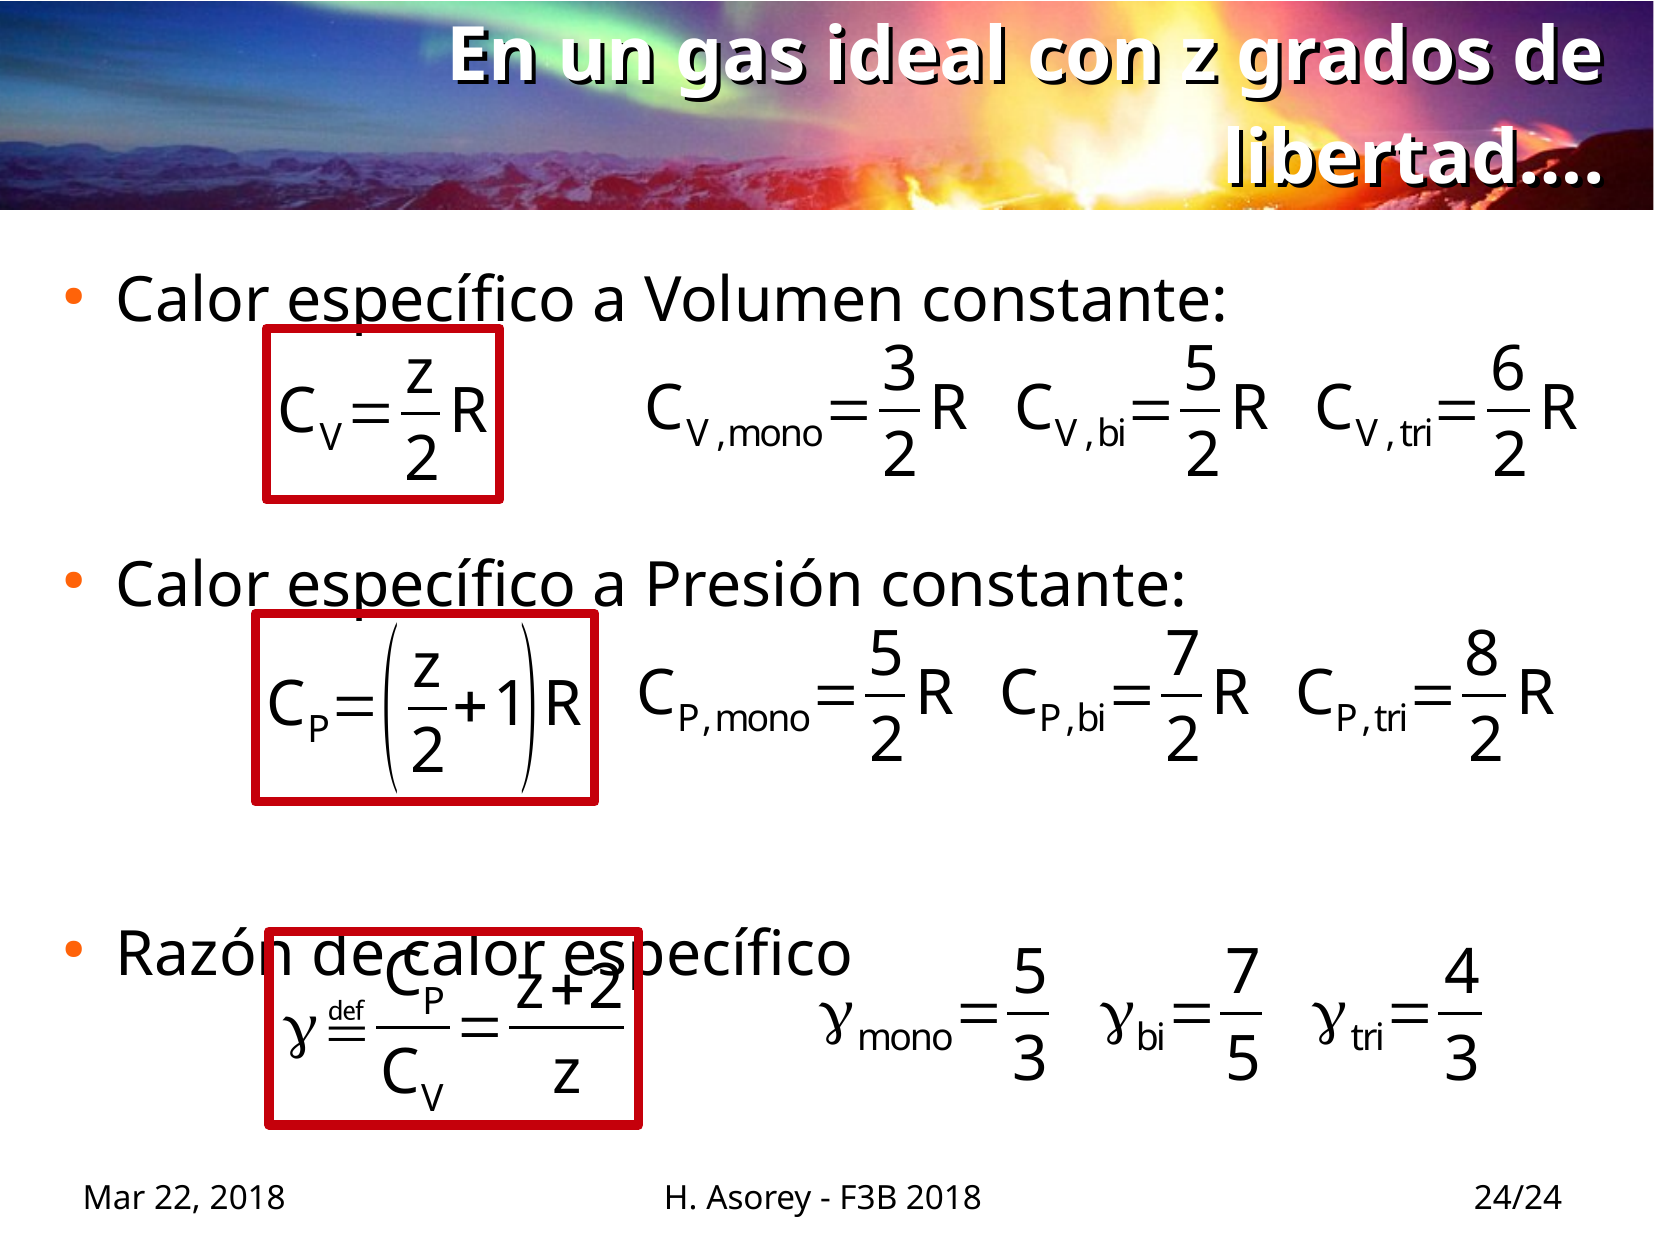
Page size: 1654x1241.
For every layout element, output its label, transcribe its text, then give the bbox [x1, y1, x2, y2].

chart [271, 333, 496, 496]
chart [810, 933, 1492, 1096]
chart [637, 330, 1585, 492]
list Calor específico a Volumen constante: Calor específico a Presión constante: Razón de calor específico [45, 255, 1606, 1156]
title En un gas ideal con z grados de libertad…. [45, 15, 1606, 191]
chart [260, 618, 591, 798]
chart [630, 615, 1562, 777]
picture [0, 1, 1654, 210]
chart [273, 935, 634, 1121]
